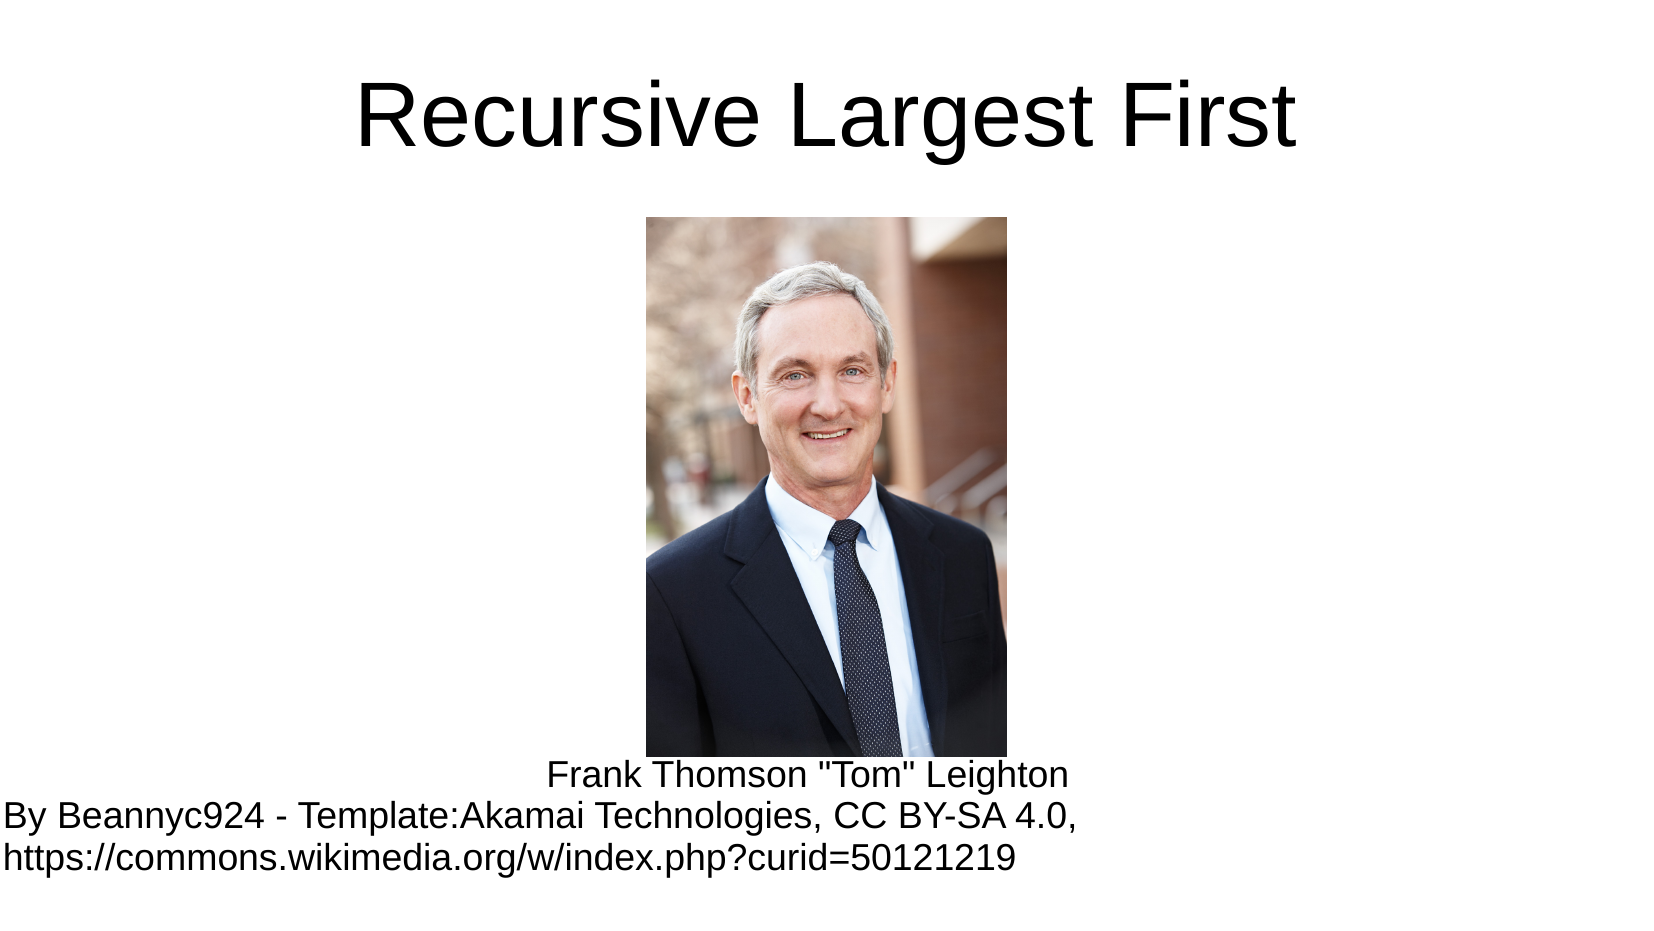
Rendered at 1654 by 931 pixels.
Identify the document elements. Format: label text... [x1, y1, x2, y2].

text_box Frank Thomson "Tom" Leighton [531, 746, 1085, 804]
text_box By Beannyc924 - Template:Akamai Technologies, CC BY-SA 4.0, https://commons.wikimedia.org/w/index.php?curid=50121219 [0, 786, 1654, 886]
picture [646, 217, 1007, 746]
title Recursive Largest First [82, 37, 1571, 193]
